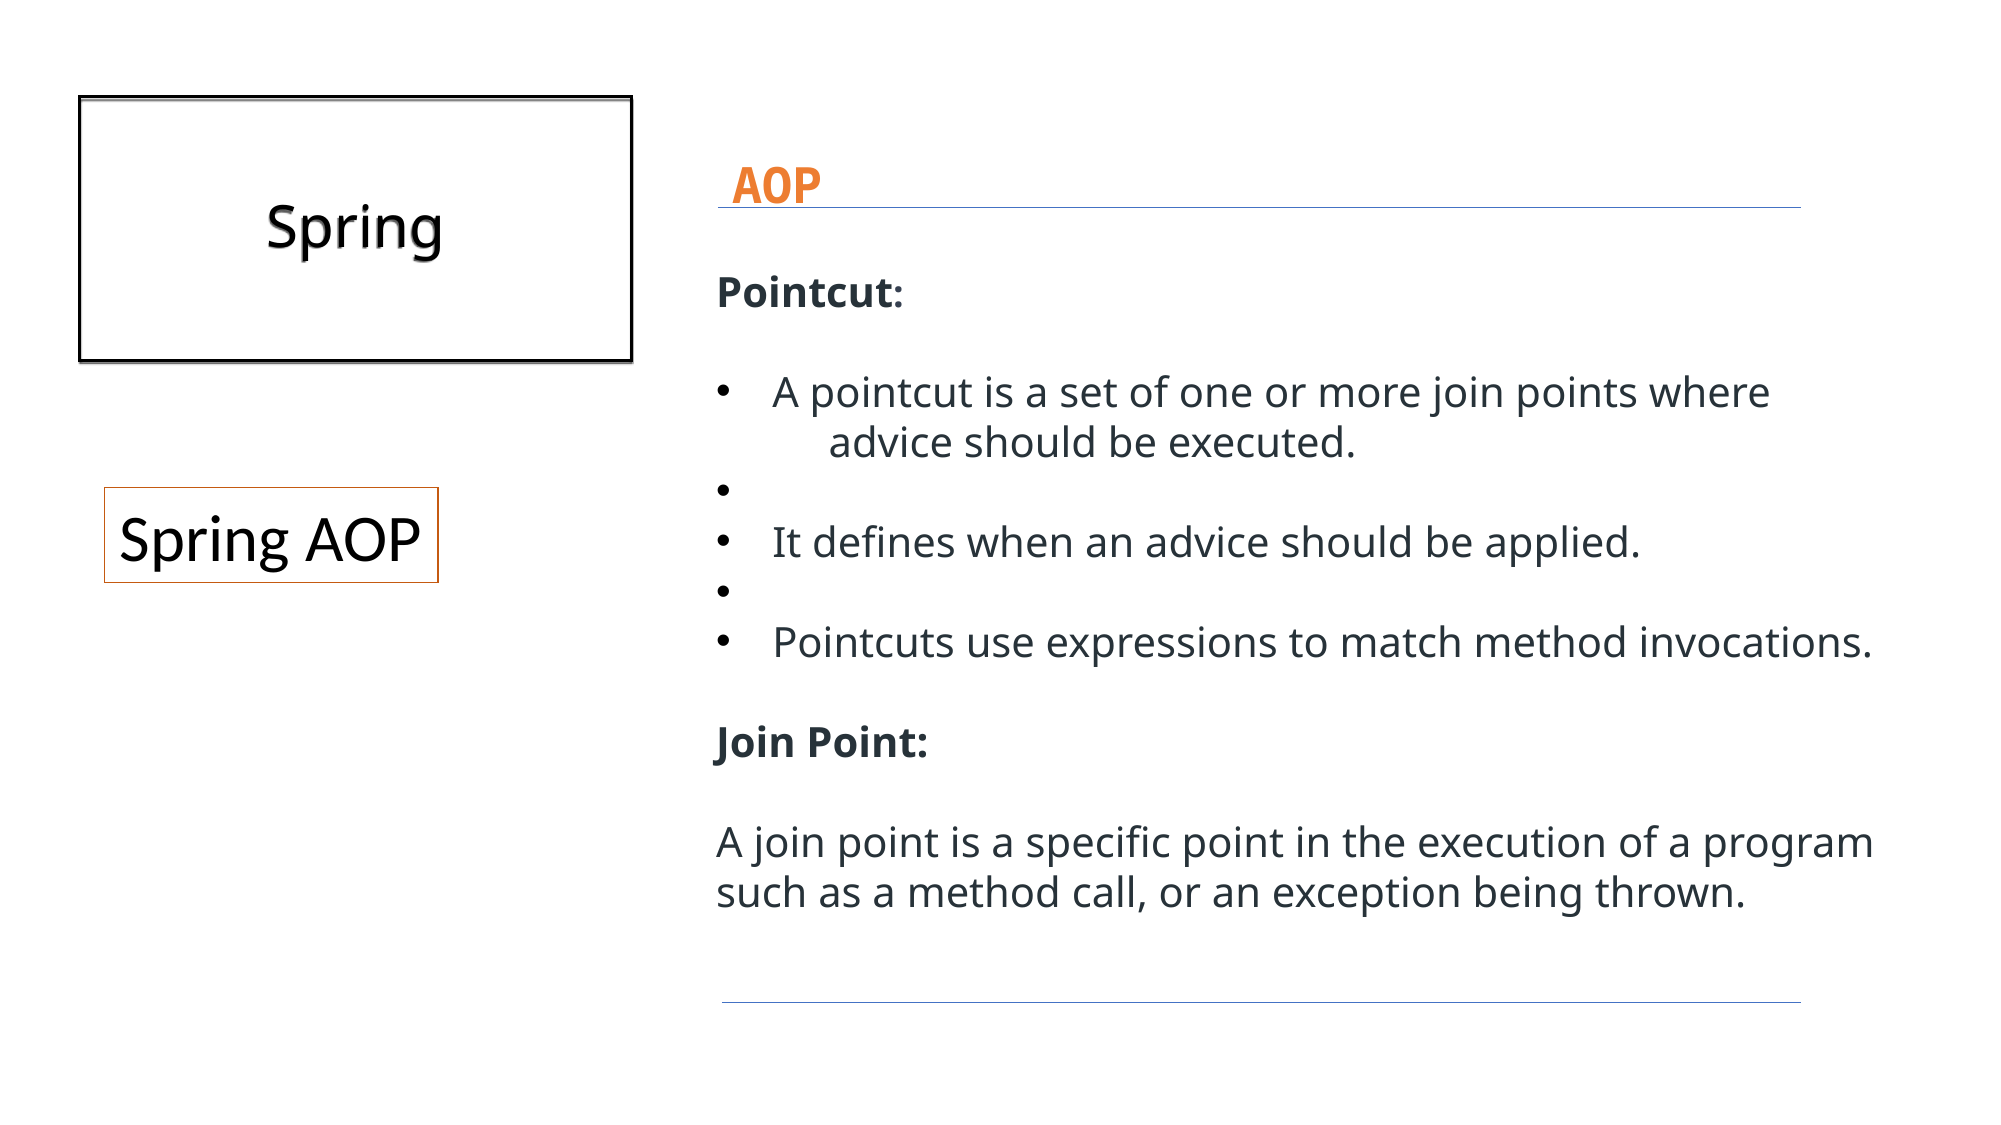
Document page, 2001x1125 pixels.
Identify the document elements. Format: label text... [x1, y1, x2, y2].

title Spring [79, 96, 632, 361]
text_box AOP [717, 145, 1718, 222]
text_box Spring AOP [105, 488, 438, 583]
text_box Pointcut: A pointcut is a set of one or more join points where advice should be executed. It defines when an advice should be applied. Pointcuts use expressions to match method invocations. Join Point: A join point is a specific point in the execution of a program such as a method call, or an exception being thrown. [700, 257, 1921, 930]
